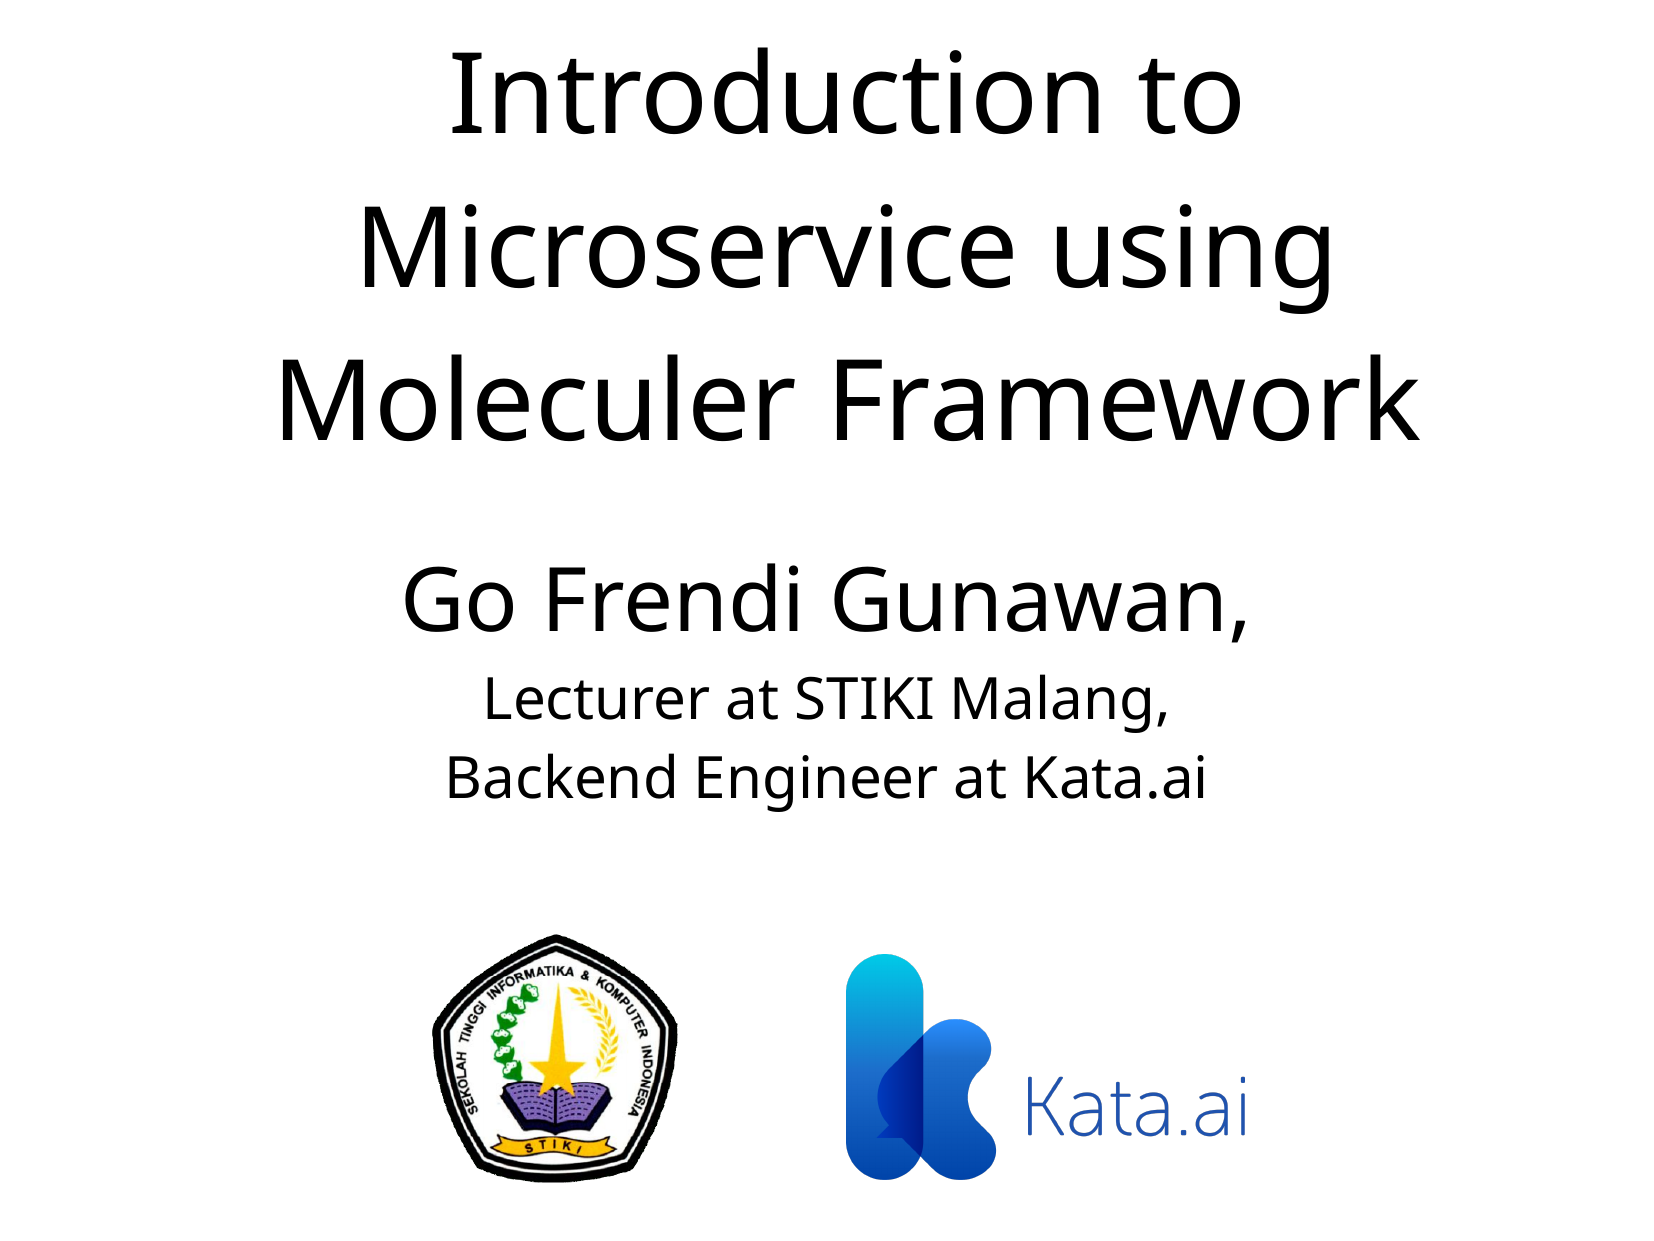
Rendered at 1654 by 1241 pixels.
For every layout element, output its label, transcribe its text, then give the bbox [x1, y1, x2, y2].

picture [846, 954, 1245, 1180]
title Introduction to Microservice using Moleculer Framework [103, 111, 1592, 376]
subtitle Go Frendi Gunawan, Lecturer at STIKI Malang, Backend Engineer at Kata.ai [82, 526, 1571, 826]
picture [430, 930, 681, 1186]
